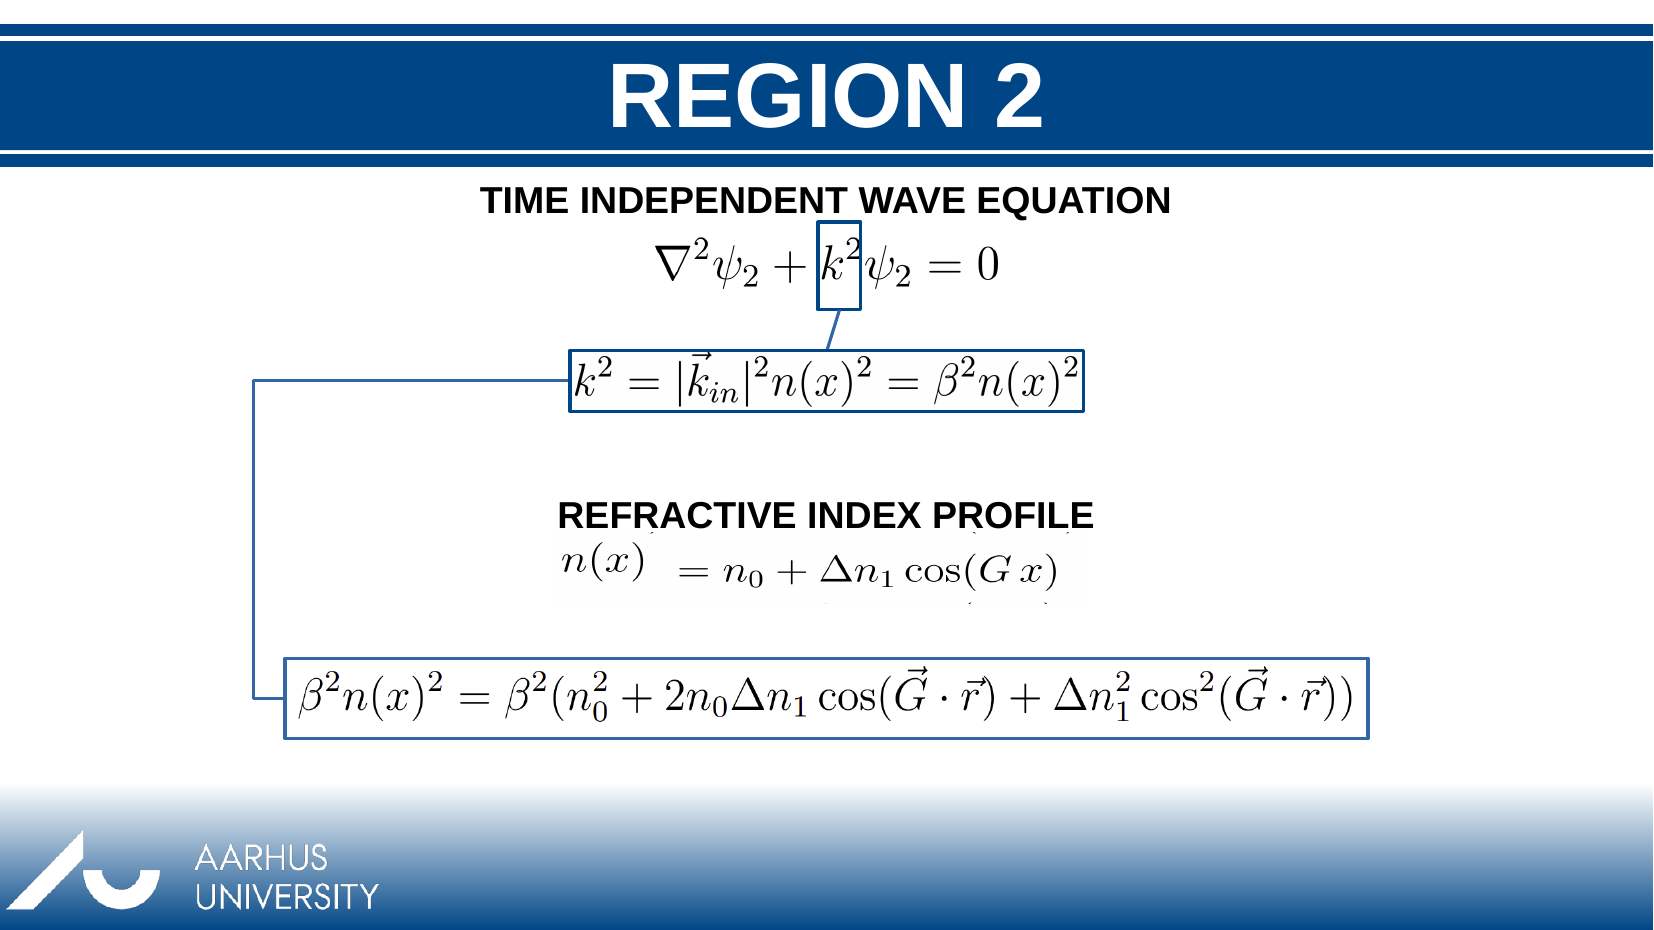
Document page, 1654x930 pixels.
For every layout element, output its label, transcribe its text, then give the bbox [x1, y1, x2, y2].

picture [862, 228, 1012, 301]
picture [641, 228, 816, 301]
picture [571, 352, 1082, 410]
picture [555, 530, 1084, 604]
picture [286, 660, 1367, 737]
picture [5, 829, 414, 917]
title REGION 2 [0, 41, 1653, 151]
picture [820, 228, 859, 301]
text_box TIME INDEPENDENT WAVE EQUATION [465, 172, 1188, 229]
text_box REFRACTIVE INDEX PROFILE [542, 487, 1111, 544]
